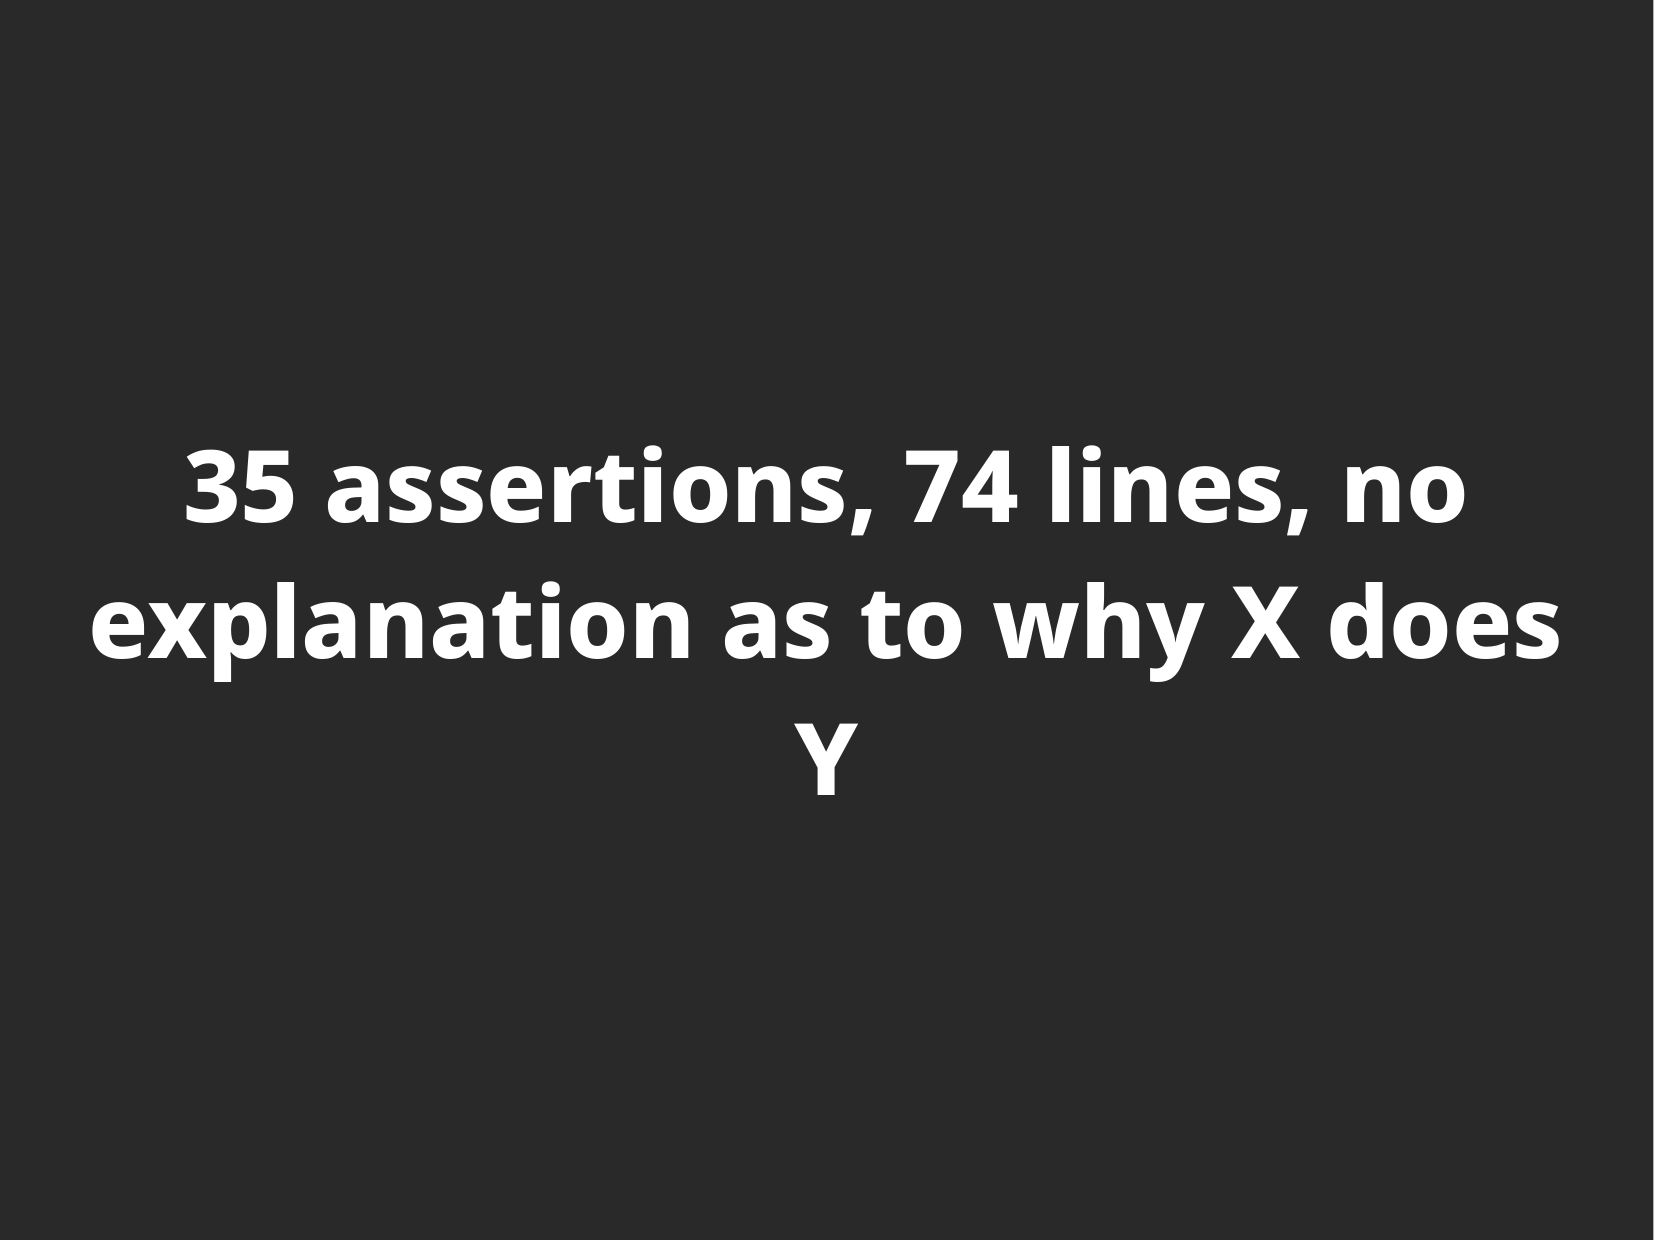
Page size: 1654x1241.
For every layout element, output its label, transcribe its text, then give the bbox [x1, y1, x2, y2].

subtitle 35 assertions, 74 lines, no explanation as to why X does Y [82, 464, 1571, 776]
